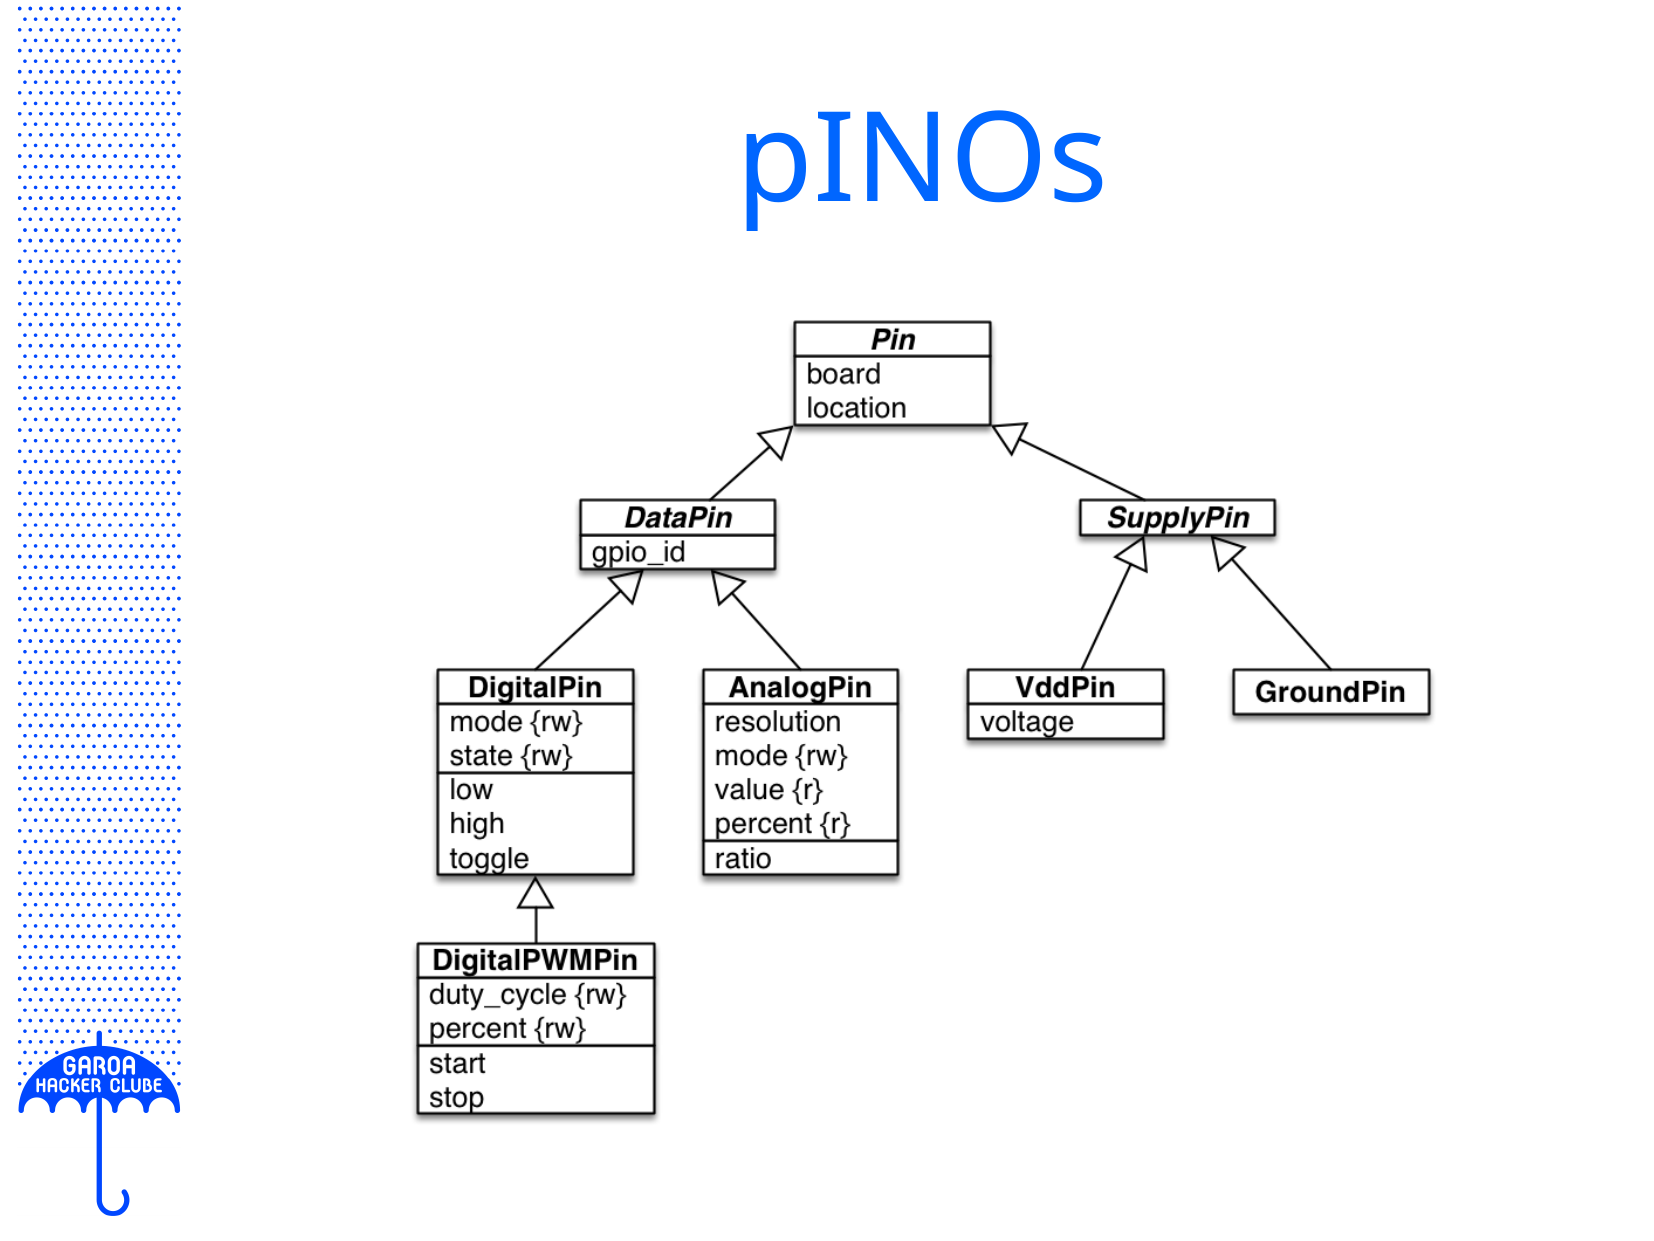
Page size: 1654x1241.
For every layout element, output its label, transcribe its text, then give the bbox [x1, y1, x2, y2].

picture [17, 0, 181, 1216]
picture [380, 290, 1465, 1156]
title pINOs [210, 49, 1636, 257]
